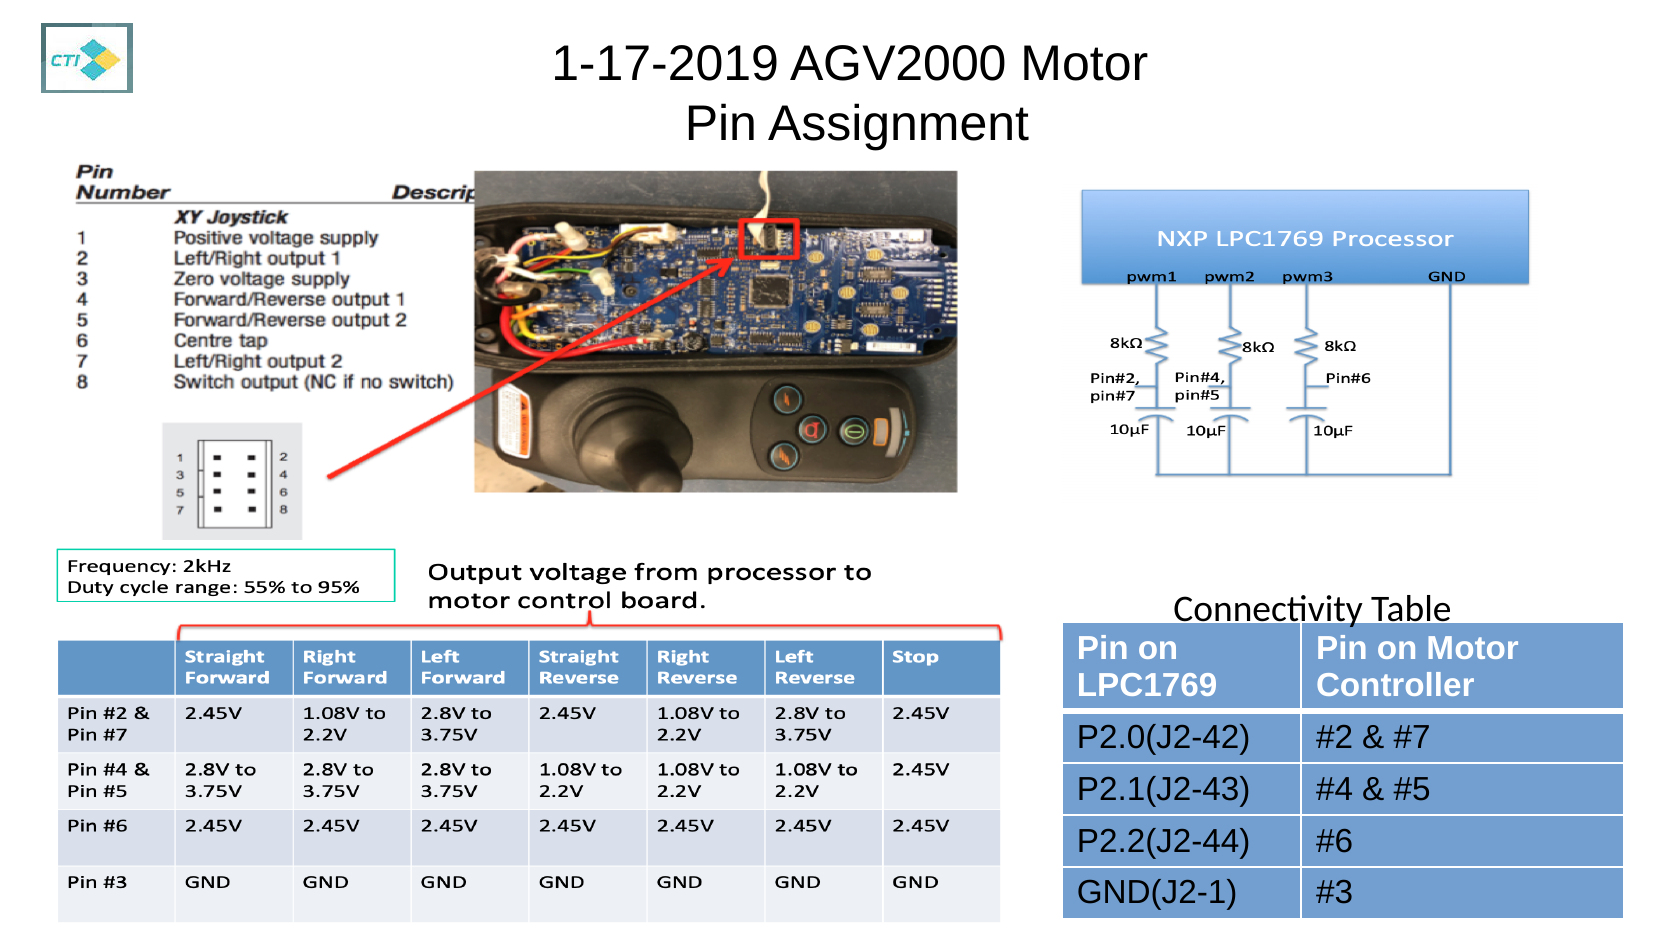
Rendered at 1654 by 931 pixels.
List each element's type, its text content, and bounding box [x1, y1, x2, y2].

table_cell P2.2(J2-44) [1063, 816, 1300, 866]
table_cell P2.1(J2-43) [1063, 764, 1300, 814]
table_header Pin on Motor Controller [1302, 623, 1623, 708]
table_cell #6 [1302, 816, 1623, 866]
table_cell P2.0(J2-42) [1063, 714, 1300, 762]
table_cell #3 [1302, 868, 1623, 918]
table_cell #2 & #7 [1302, 714, 1623, 762]
text_box 1-17-2019 AGV2000 Motor Pin Assignment [106, 13, 1594, 169]
picture [41, 23, 133, 93]
picture [1061, 181, 1538, 503]
text_box Connectivity Table [1159, 576, 1572, 626]
table_cell GND(J2-1) [1063, 868, 1300, 918]
picture [49, 152, 1011, 931]
table_cell #4 & #5 [1302, 764, 1623, 814]
table_header Pin on LPC1769 [1063, 623, 1300, 708]
